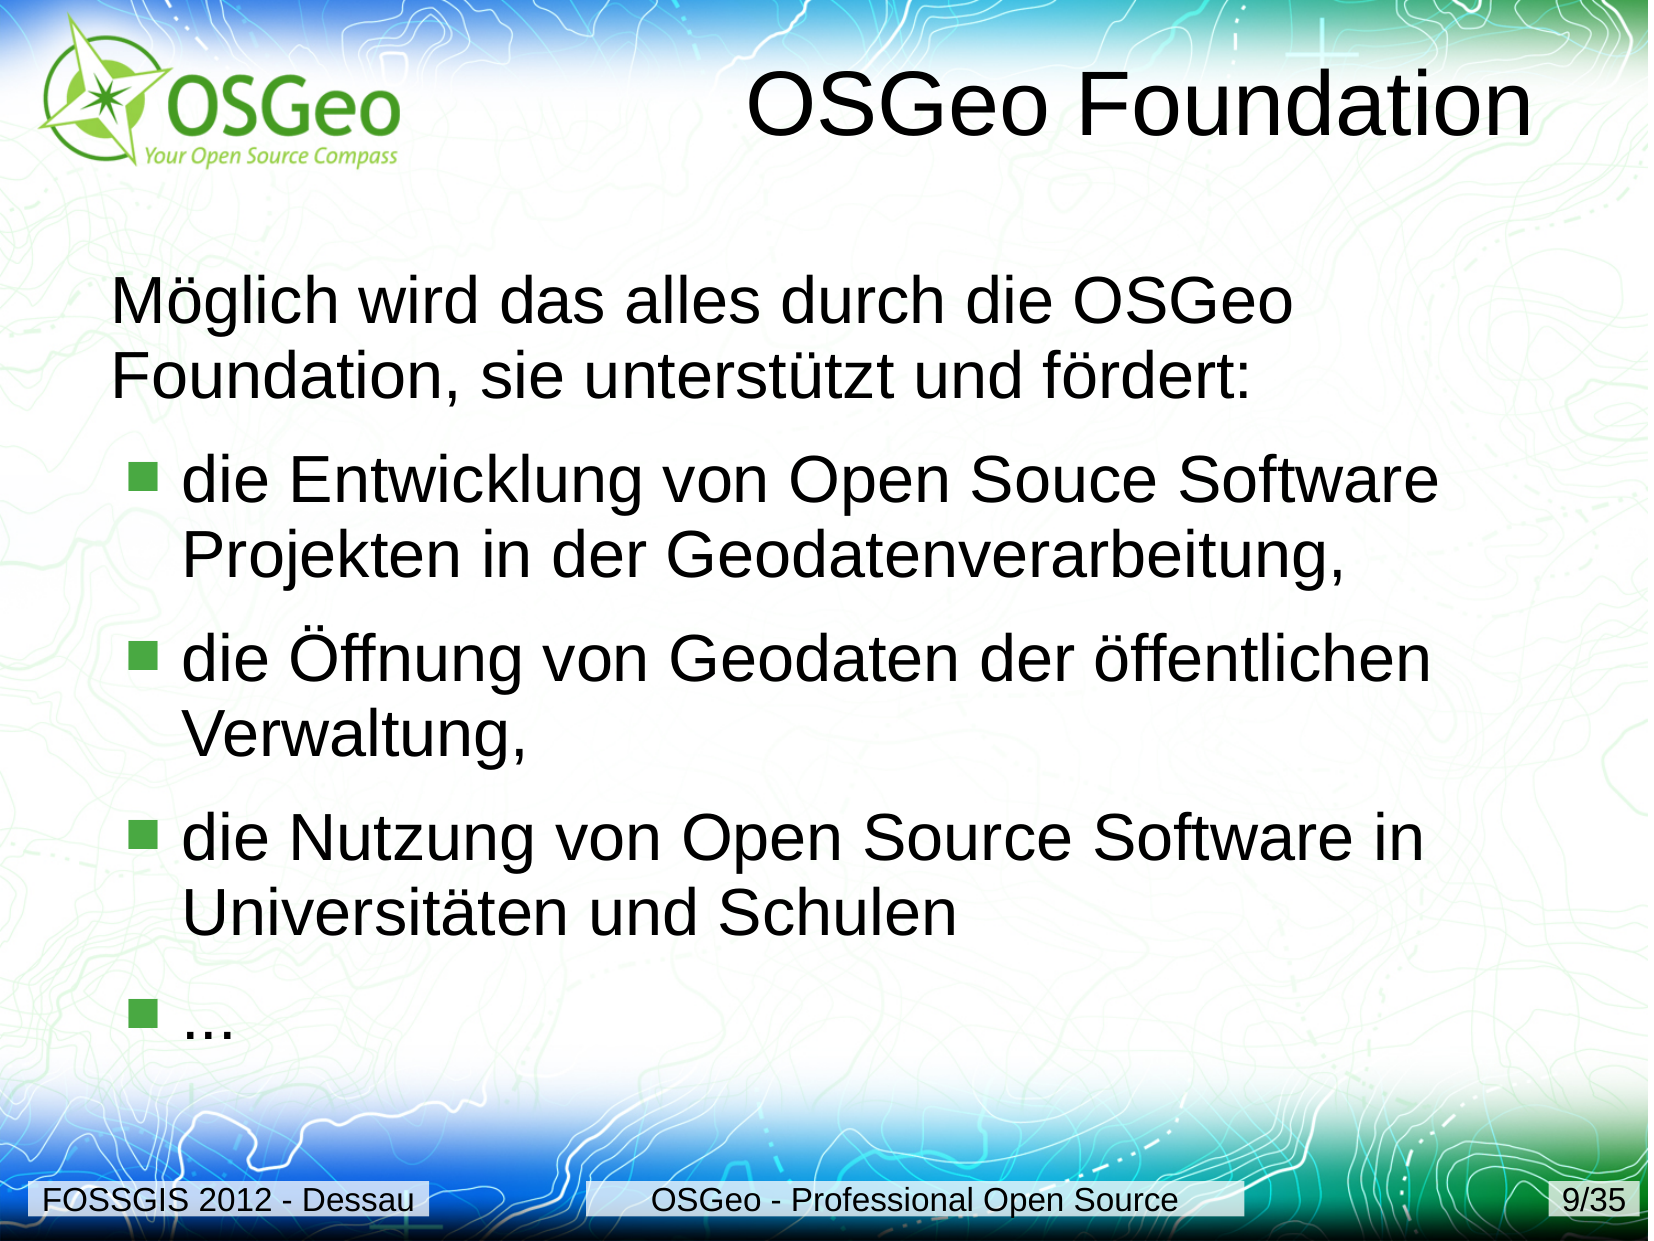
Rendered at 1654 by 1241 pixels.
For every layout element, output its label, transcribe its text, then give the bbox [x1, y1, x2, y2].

list Möglich wird das alles durch die OSGeo Foundation, sie unterstützt und fördert: die Entwicklung von Open Souce Software Projekten in der Geodatenverarbeitung, die Öffnung von Geodaten der öffentlichen Verwaltung, die Nutzung von Open Source Software in Universitäten und Schulen ... [110, 262, 1595, 1055]
picture [0, 0, 1648, 1241]
title OSGeo Foundation [430, 29, 1536, 178]
